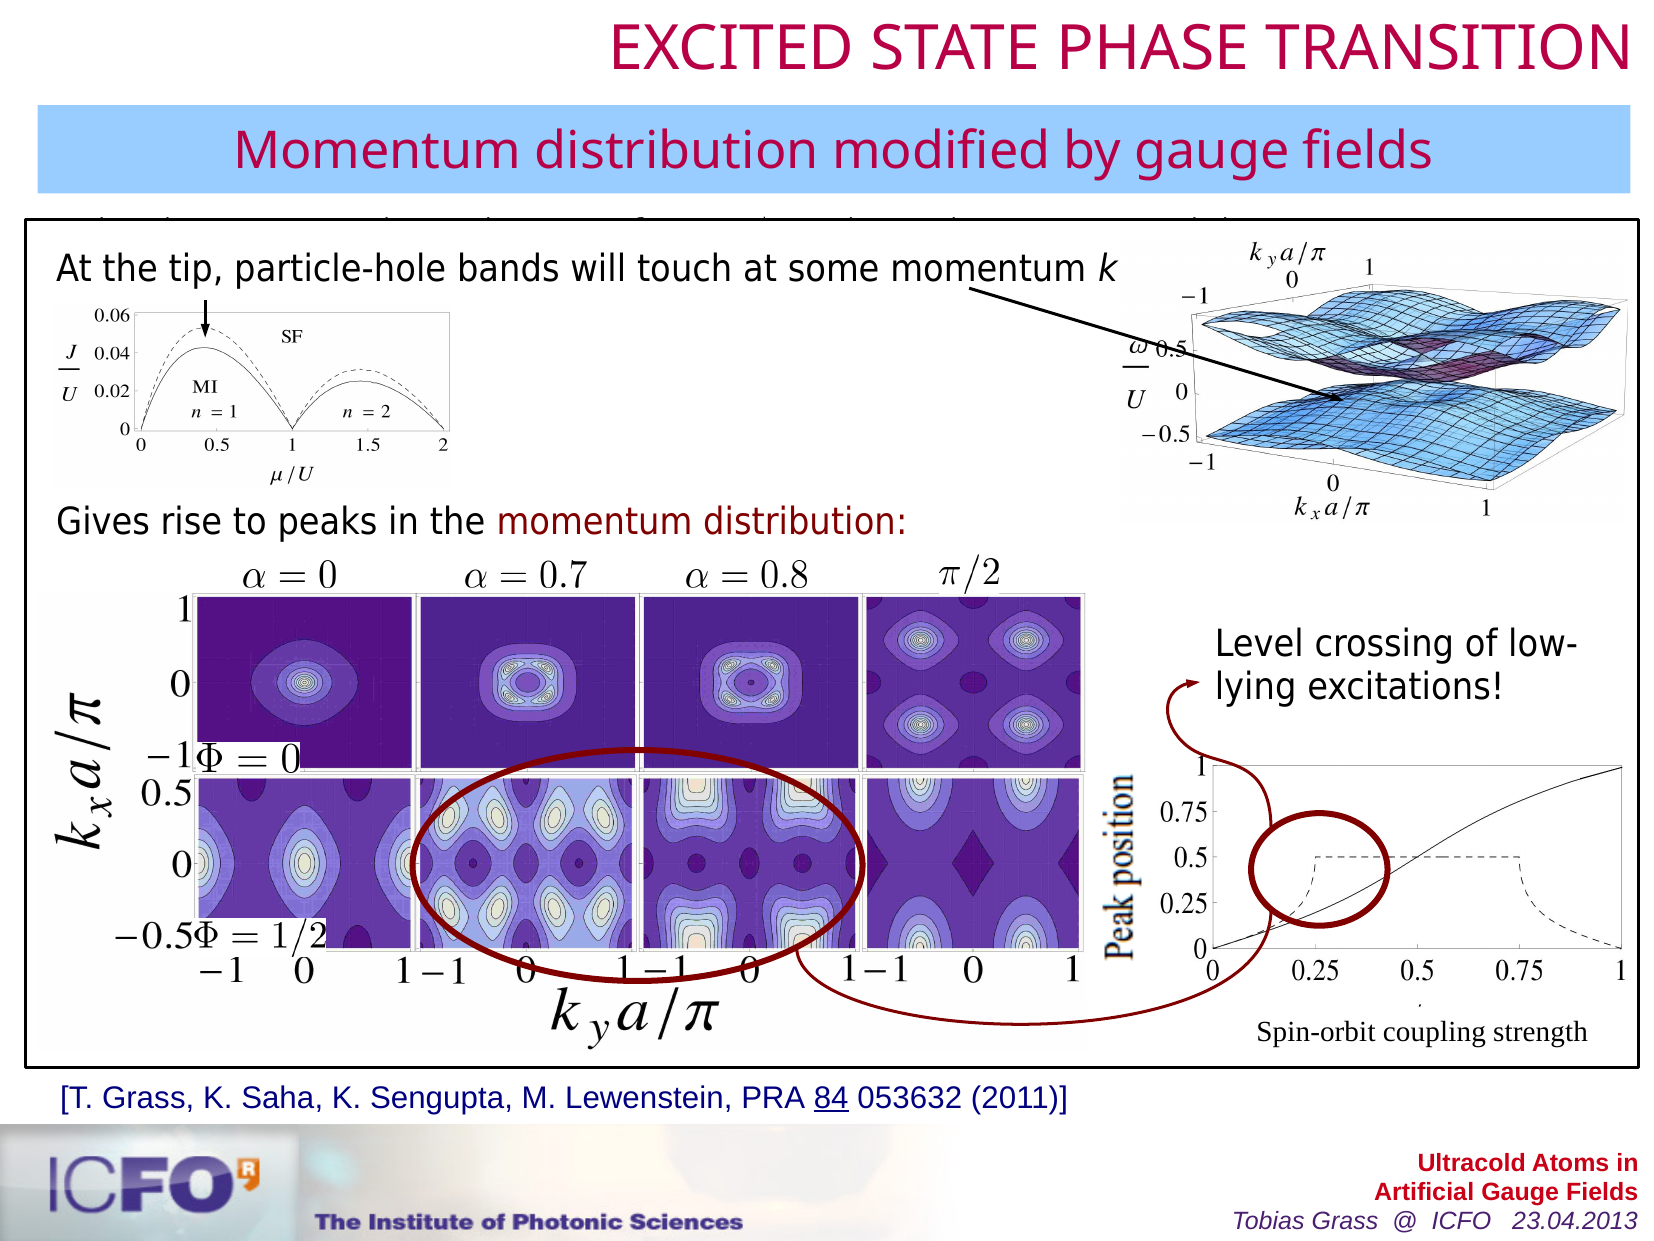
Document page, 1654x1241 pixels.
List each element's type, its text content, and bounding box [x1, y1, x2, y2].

text_box Ultracold Atoms in Artificial Gauge Fields Tobias Grass @ ICFO 23.04.2013 [712, 1138, 1654, 1241]
picture [0, 1124, 976, 1241]
text_box Level crossing of low-lying excitations! [1200, 613, 1613, 751]
text_box [25, 219, 1639, 1068]
text_box Gives rise to peaks in the momentum distribution: [41, 492, 923, 586]
picture [36, 554, 1269, 1051]
picture [416, 754, 859, 977]
picture [1093, 749, 1628, 1036]
picture [686, 560, 807, 588]
picture [243, 560, 336, 588]
picture [53, 332, 451, 488]
picture [1119, 237, 1630, 526]
text_box EXCITED STATE PHASE TRANSITION [0, 0, 1651, 99]
text_box Momentum distribution modified by gauge fields [37, 105, 1631, 194]
picture [465, 560, 587, 588]
picture [1255, 817, 1384, 922]
text_box Spin-orbit coupling strength [1227, 1006, 1619, 1057]
text_box Ginzburg-Landau theory for 2nd order phase transition [E. dos Santos et al., PRA 79, 013614 (2009)] Equations of motion yield excitation spectra, phase boundary ... [T. Grass, K. Saha, K. Sengupta, M. Lewenstein, PRA 84 053632 (2011)] [45, 203, 1654, 1126]
text_box At the tip, particle-hole bands will touch at some momentum k [41, 238, 1133, 332]
